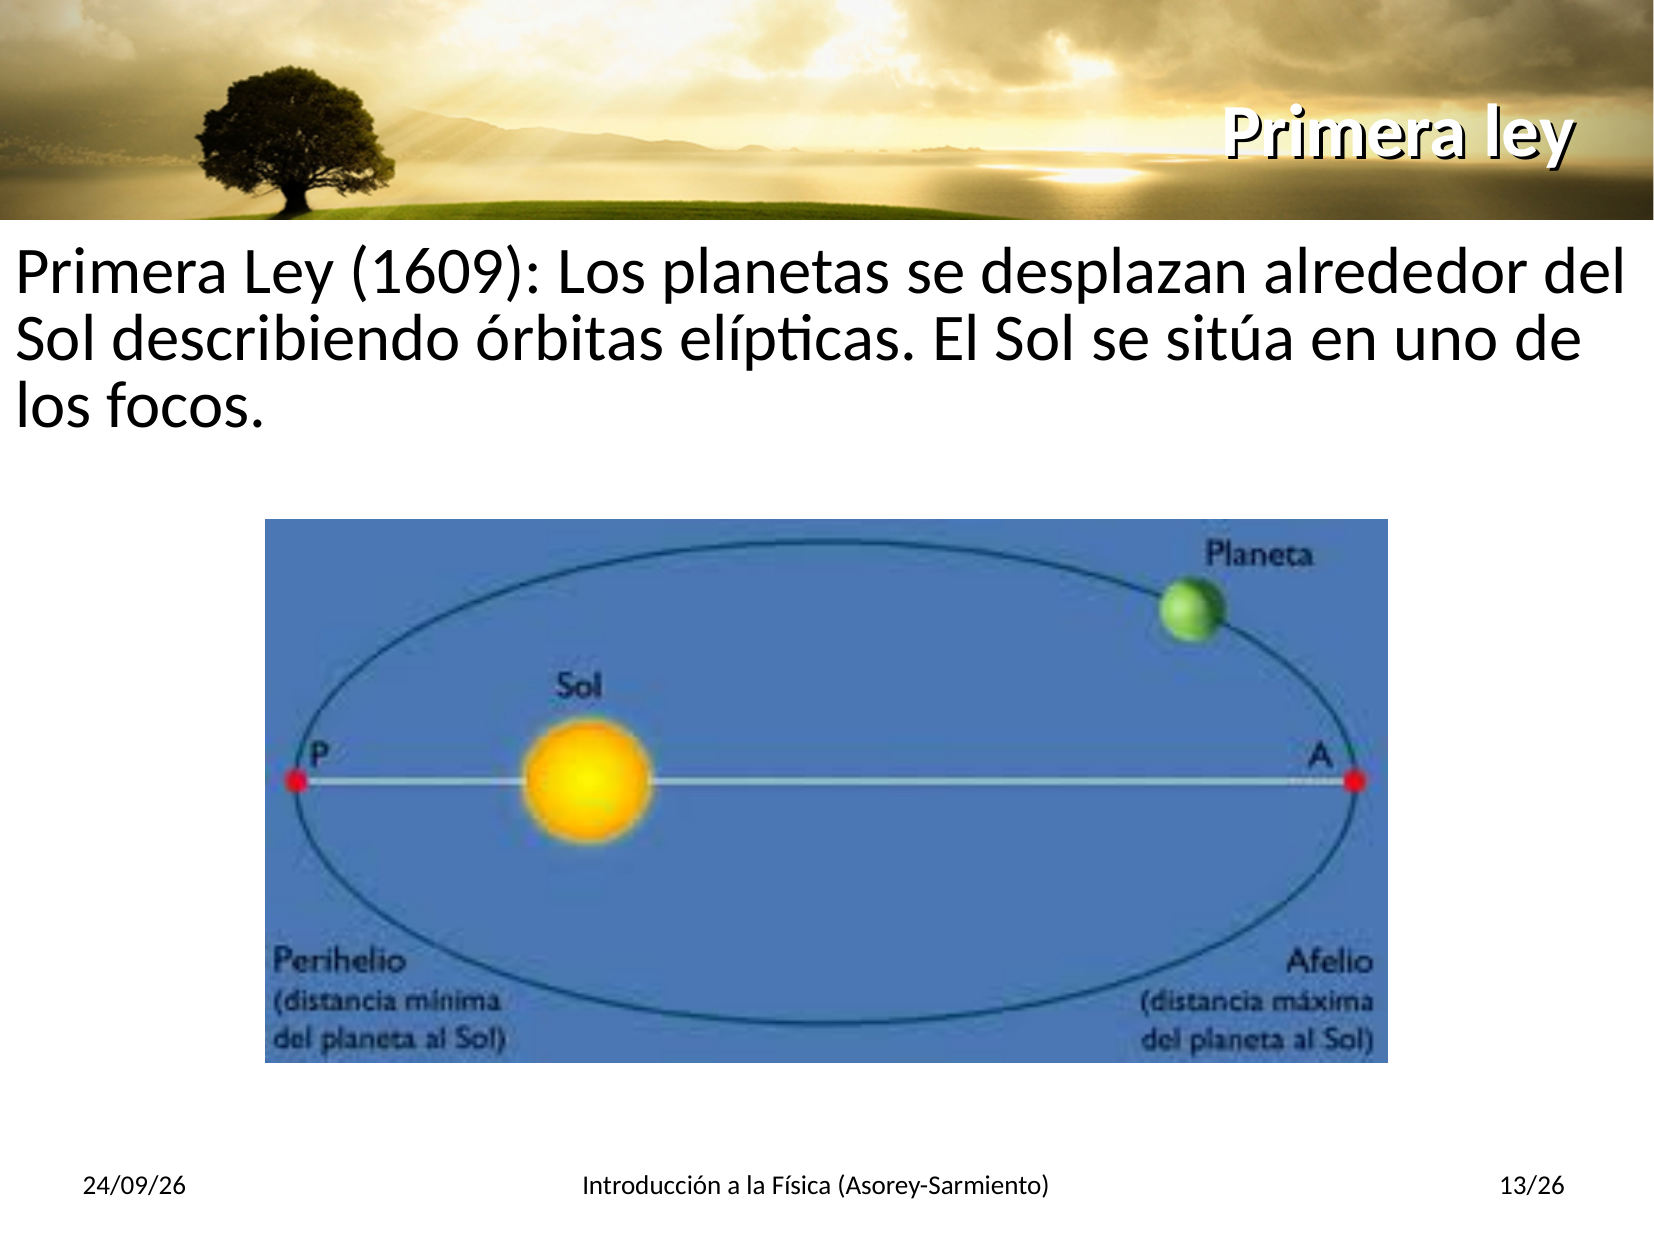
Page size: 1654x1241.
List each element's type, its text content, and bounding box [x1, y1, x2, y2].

picture [0, 0, 1654, 220]
text_box Primera Ley (1609): Los planetas se desplazan alrededor del Sol describiendo órbitas elípticas. El Sol se sitúa en uno de los focos. [0, 236, 1654, 496]
title Primera ley [86, 49, 1576, 226]
picture [265, 519, 1388, 1063]
